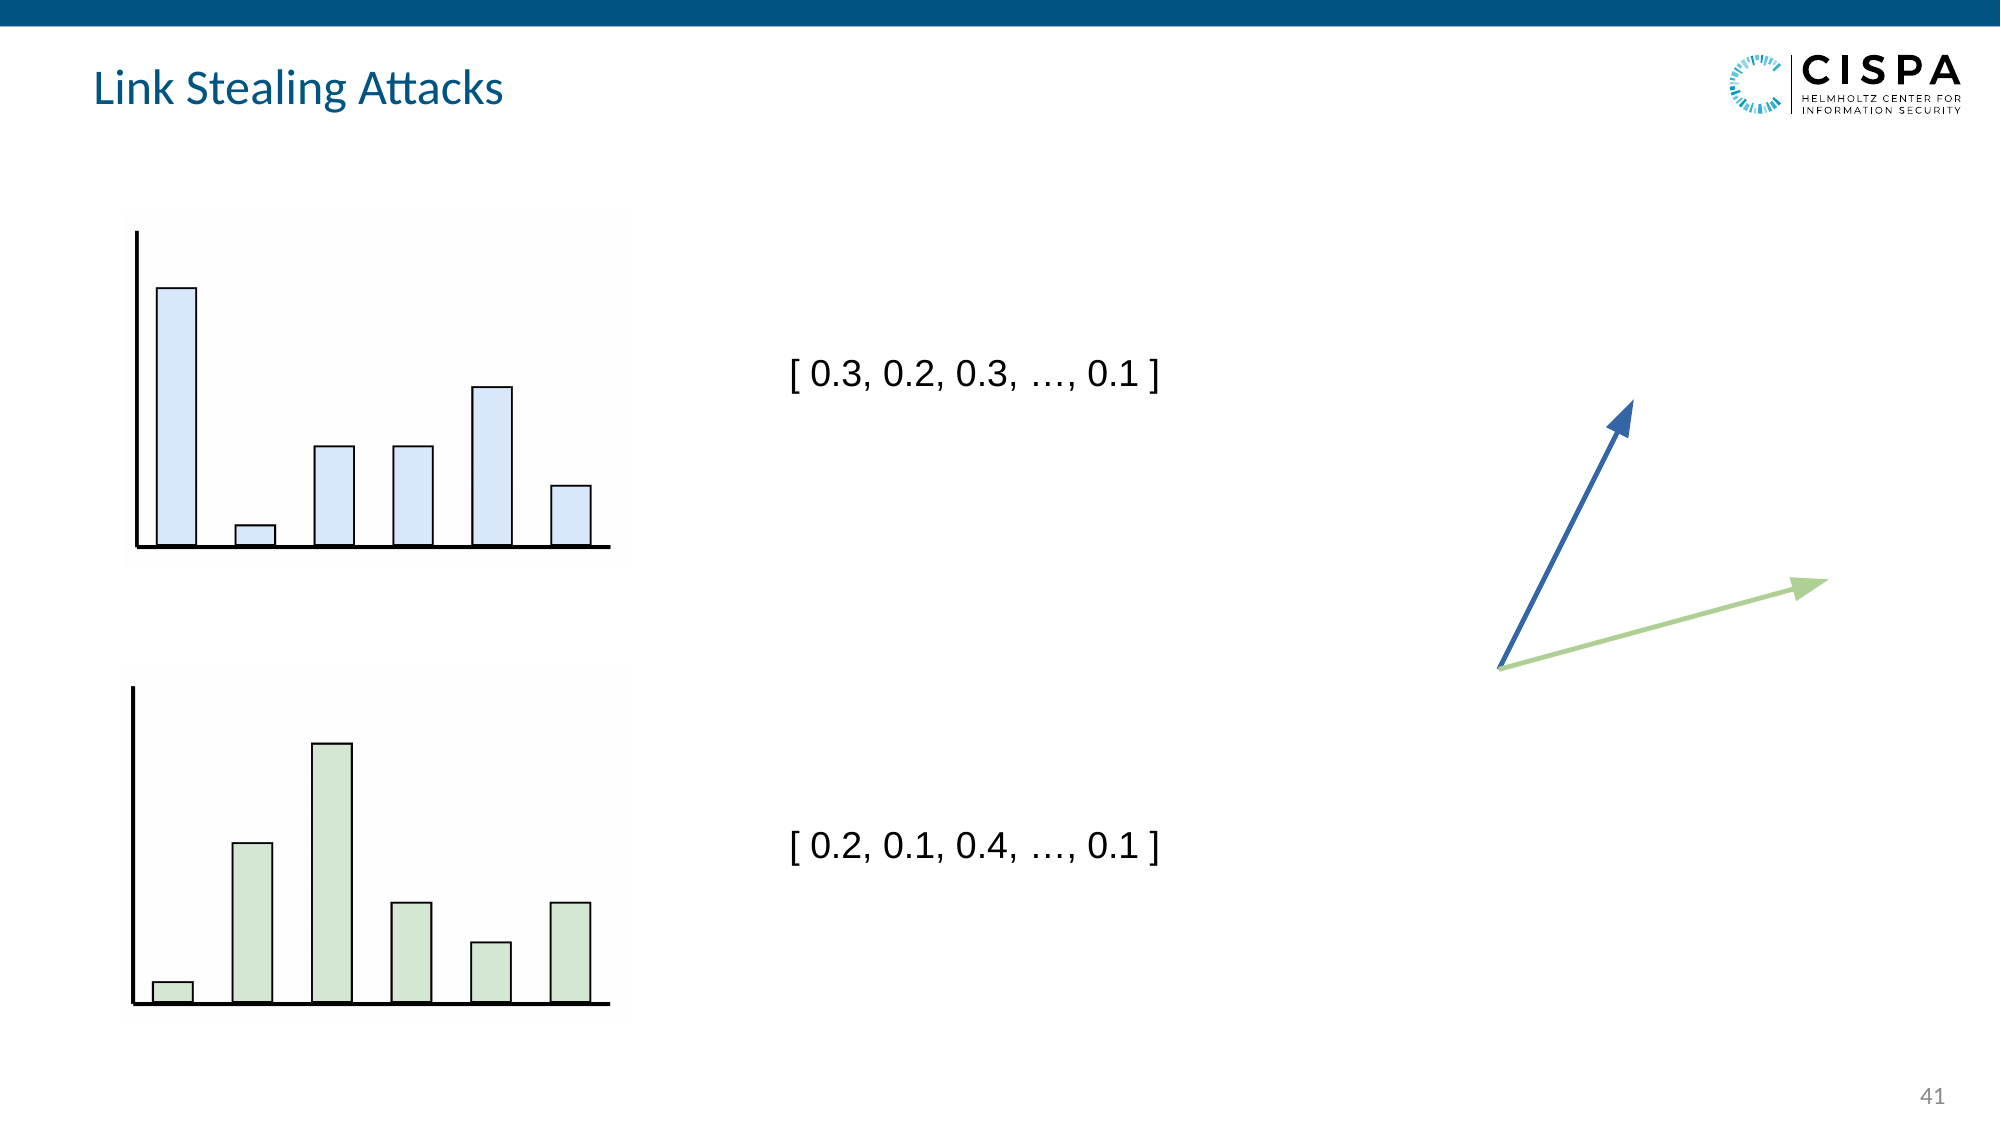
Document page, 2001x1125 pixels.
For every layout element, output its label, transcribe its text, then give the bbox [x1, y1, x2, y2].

text_box [ 0.2, 0.1, 0.4, …, 0.1 ] [774, 817, 1176, 875]
text_box [ 0.3, 0.2, 0.3, …, 0.1 ] [774, 345, 1176, 402]
picture [120, 665, 631, 1026]
title Link Stealing Attacks [78, 38, 1699, 131]
slide_number <number> [1870, 1065, 1961, 1125]
picture [124, 210, 631, 568]
